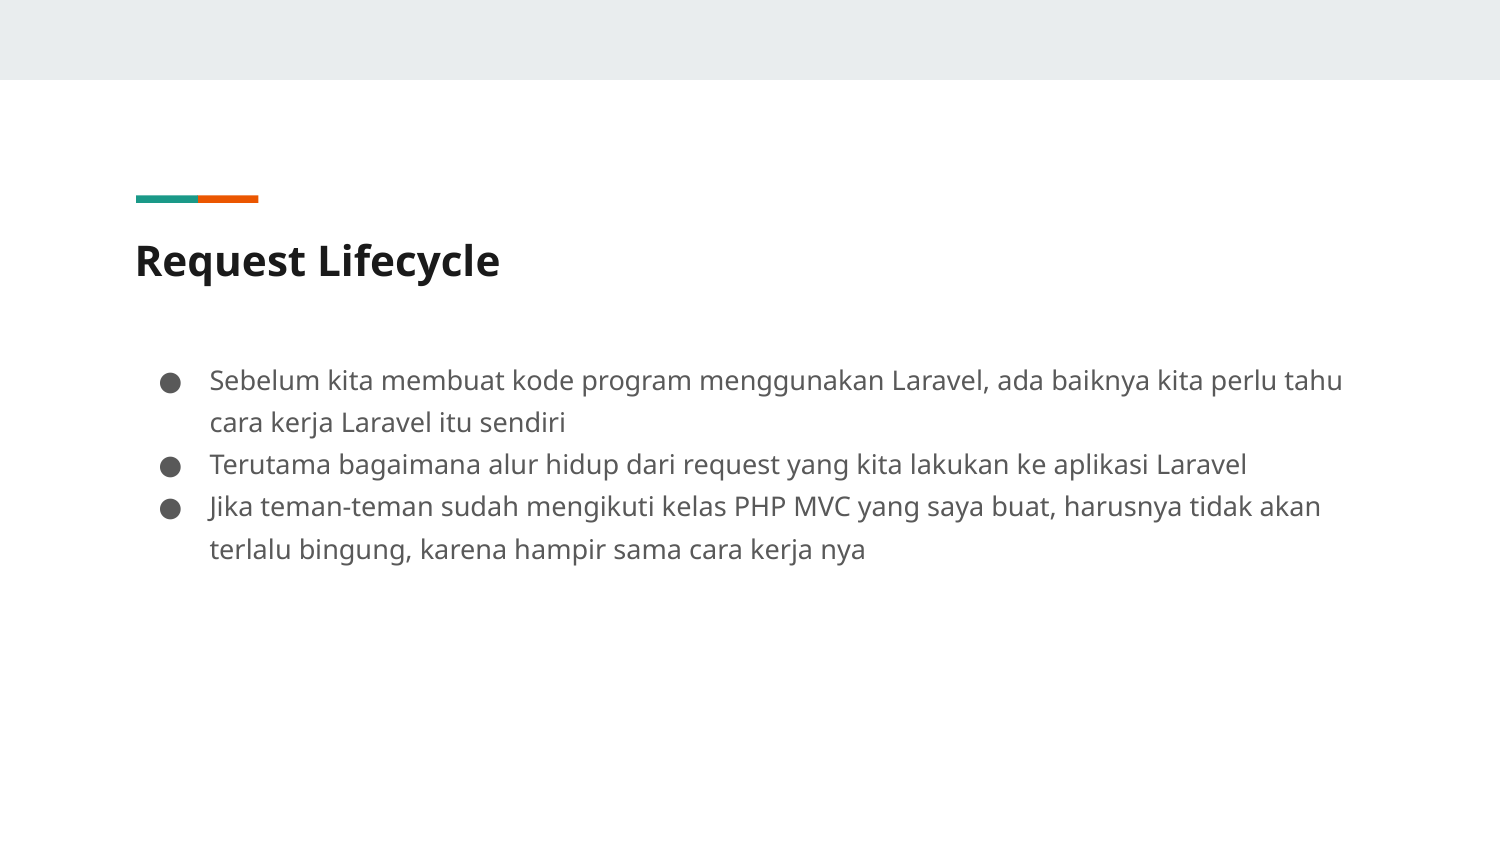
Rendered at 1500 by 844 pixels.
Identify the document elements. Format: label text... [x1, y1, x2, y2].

list Sebelum kita membuat kode program menggunakan Laravel, ada baiknya kita perlu tahu cara kerja Laravel itu sendiri Terutama bagaimana alur hidup dari request yang kita lakukan ke aplikasi Laravel Jika teman-teman sudah mengikuti kelas PHP MVC yang saya buat, harusnya tidak akan terlalu bingung, karena hampir sama cara kerja nya [119, 341, 1381, 712]
title Request Lifecycle [119, 216, 1381, 305]
